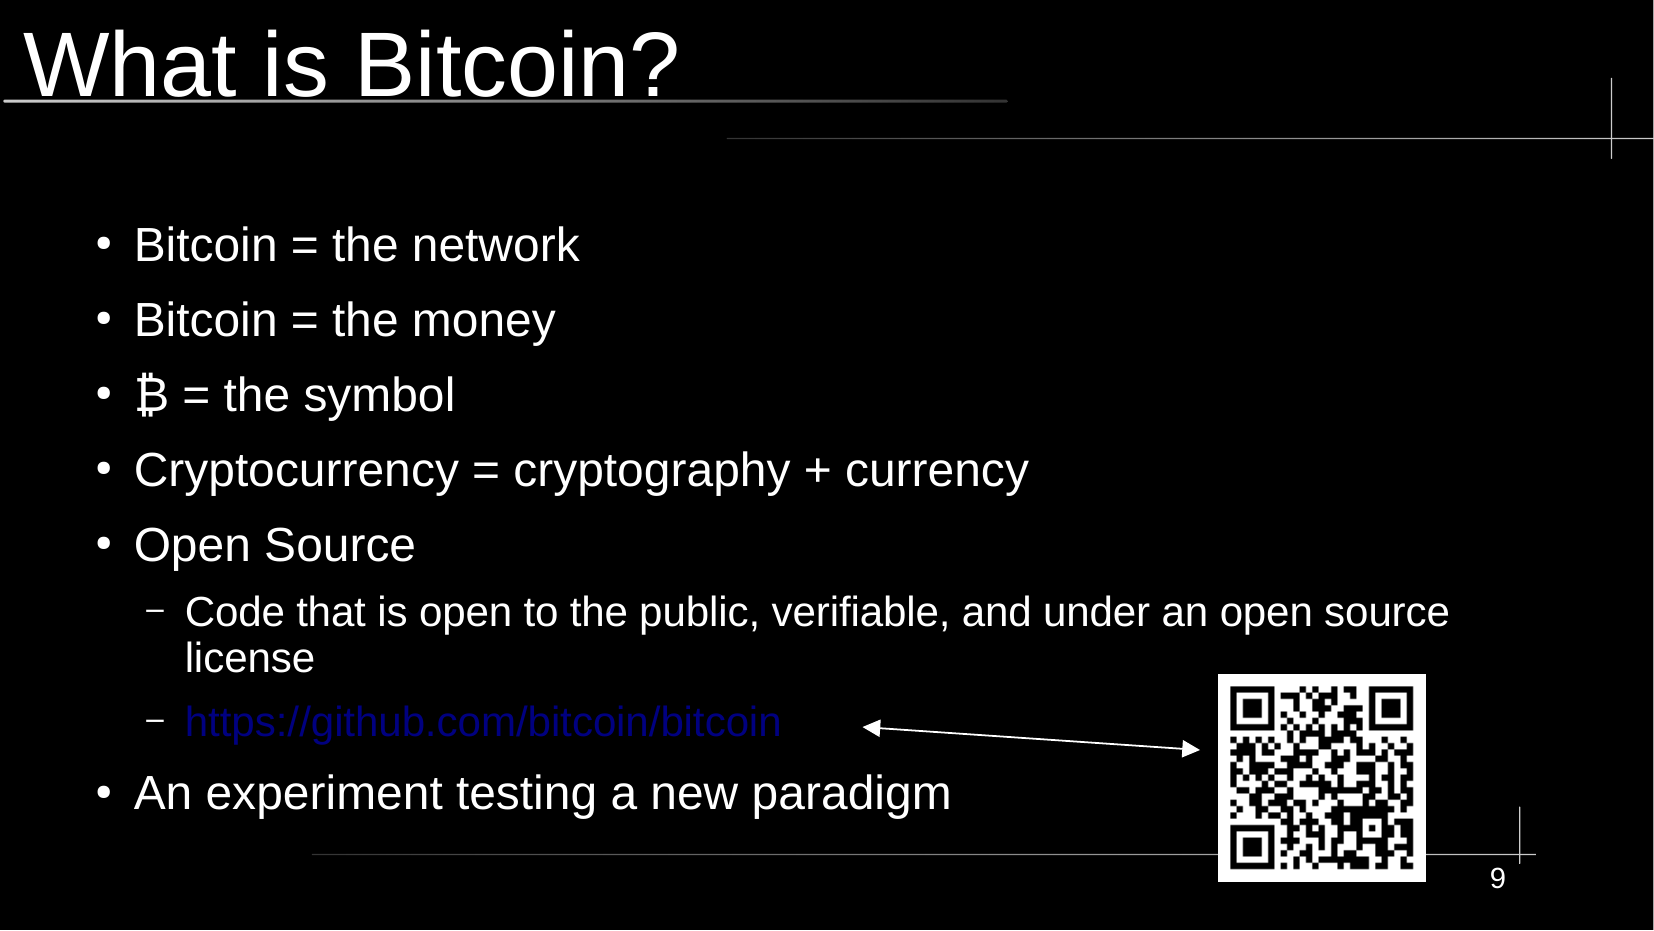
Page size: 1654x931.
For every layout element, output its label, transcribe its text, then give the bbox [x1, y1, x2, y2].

picture [1218, 674, 1426, 882]
title What is Bitcoin? [23, 11, 1589, 119]
list Bitcoin = the network Bitcoin = the money ₿ = the symbol Cryptocurrency = cryptography + currency Open Source Code that is open to the public, verifiable, and under an open source license https://github.com/bitcoin/bitcoin An experiment testing a new paradigm [82, 217, 1576, 826]
